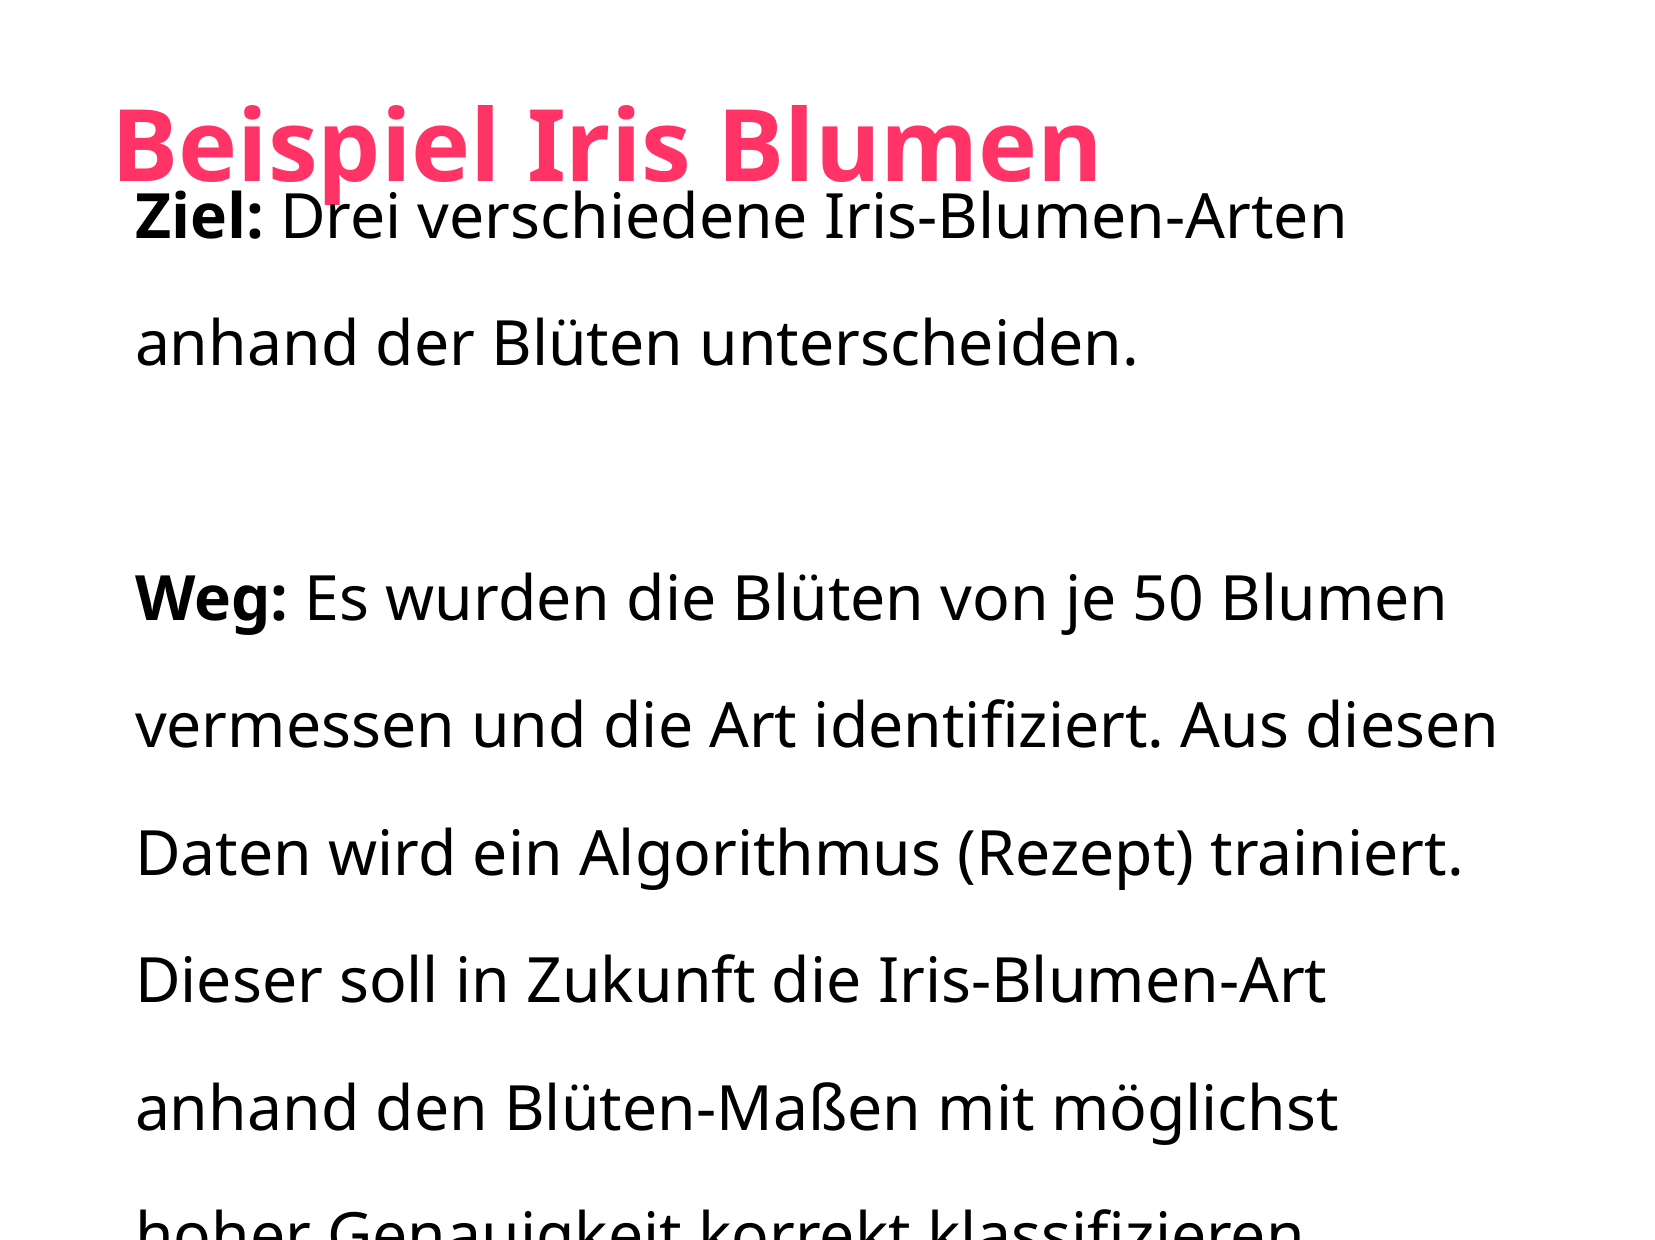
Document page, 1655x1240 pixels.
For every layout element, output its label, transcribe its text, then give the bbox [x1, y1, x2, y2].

text_box Beispiel Iris Blumen [96, 67, 1447, 195]
title Ziel: Drei verschiedene Iris-Blumen-Arten anhand der Blüten unterscheiden. Weg: Es wurden die Blüten von je 50 Blumen vermessen und die Art identifiziert. Aus diesen Daten wird ein Algorithmus (Rezept) trainiert. Dieser soll in Zukunft die Iris-Blumen-Art anhand den Blüten-Maßen mit möglichst hoher Genauigkeit korrekt klassifizieren. [135, 247, 1531, 1158]
